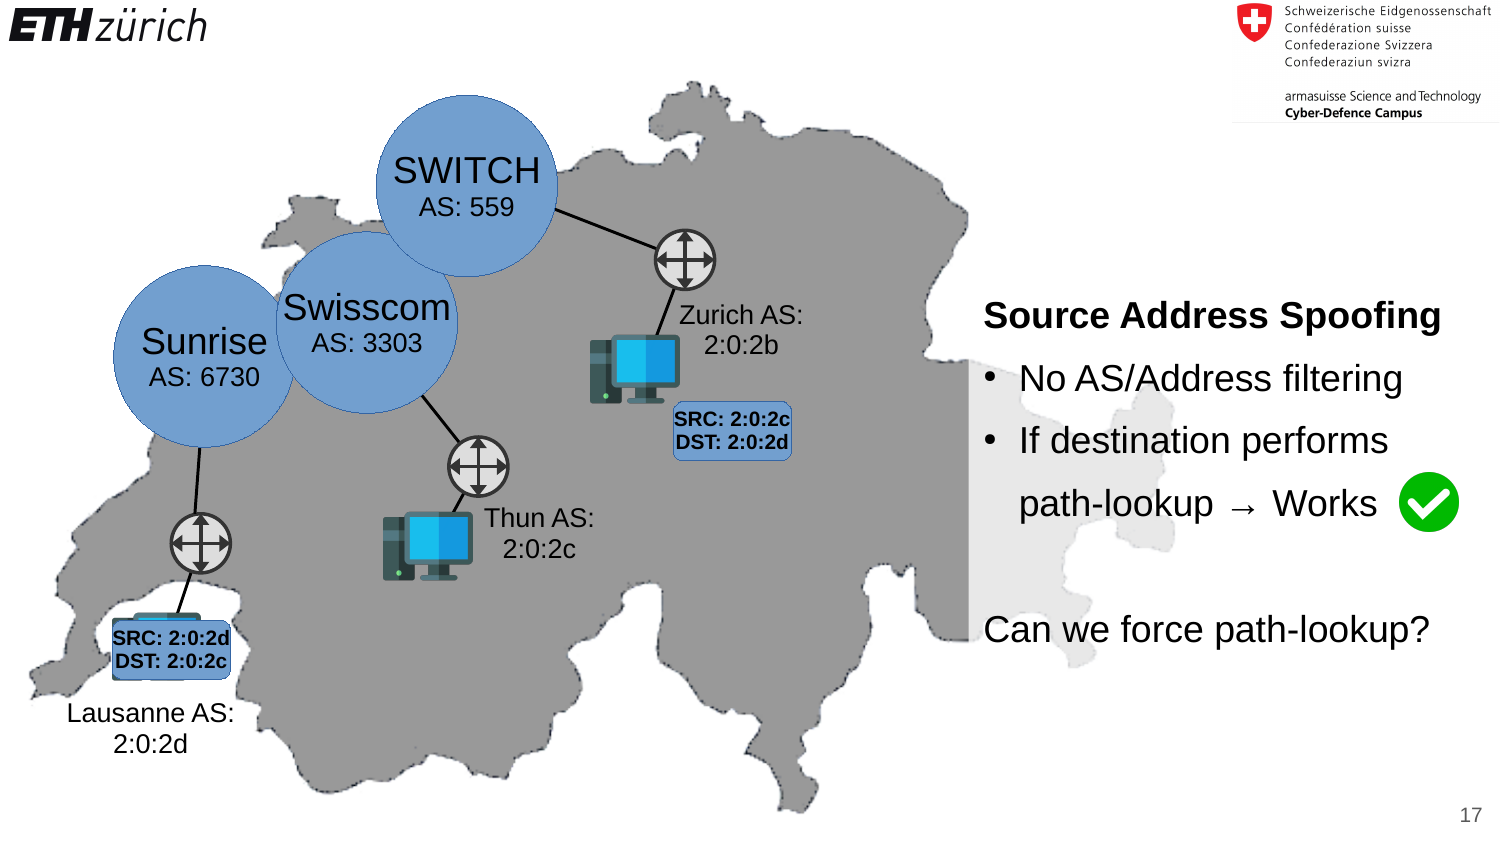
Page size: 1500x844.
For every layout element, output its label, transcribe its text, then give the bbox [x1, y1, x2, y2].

text_box Sunrise AS: 6730 [113, 265, 293, 448]
text_box Zurich AS: 2:0:2b [638, 292, 844, 368]
text_box Swisscom AS: 3303 [276, 231, 458, 414]
text_box SRC: 2:0:2c DST: 2:0:2d [673, 401, 792, 461]
picture [1232, 0, 1500, 123]
text_box SRC: 2:0:2d DST: 2:0:2c [112, 620, 231, 680]
picture [8, 8, 207, 42]
text_box Source Address Spoofing No AS/Address filtering If destination performs path-lookup → Works Can we force path-lookup? [968, 265, 1471, 680]
text_box [655, 230, 715, 290]
text_box Lausanne AS: 2:0:2d [47, 690, 254, 767]
picture [1399, 472, 1459, 532]
text_box [448, 437, 508, 496]
text_box Thun AS: 2:0:2c [437, 496, 642, 572]
picture [0, 75, 1220, 844]
text_box [171, 513, 231, 573]
text_box SWITCH AS: 559 [376, 95, 558, 277]
